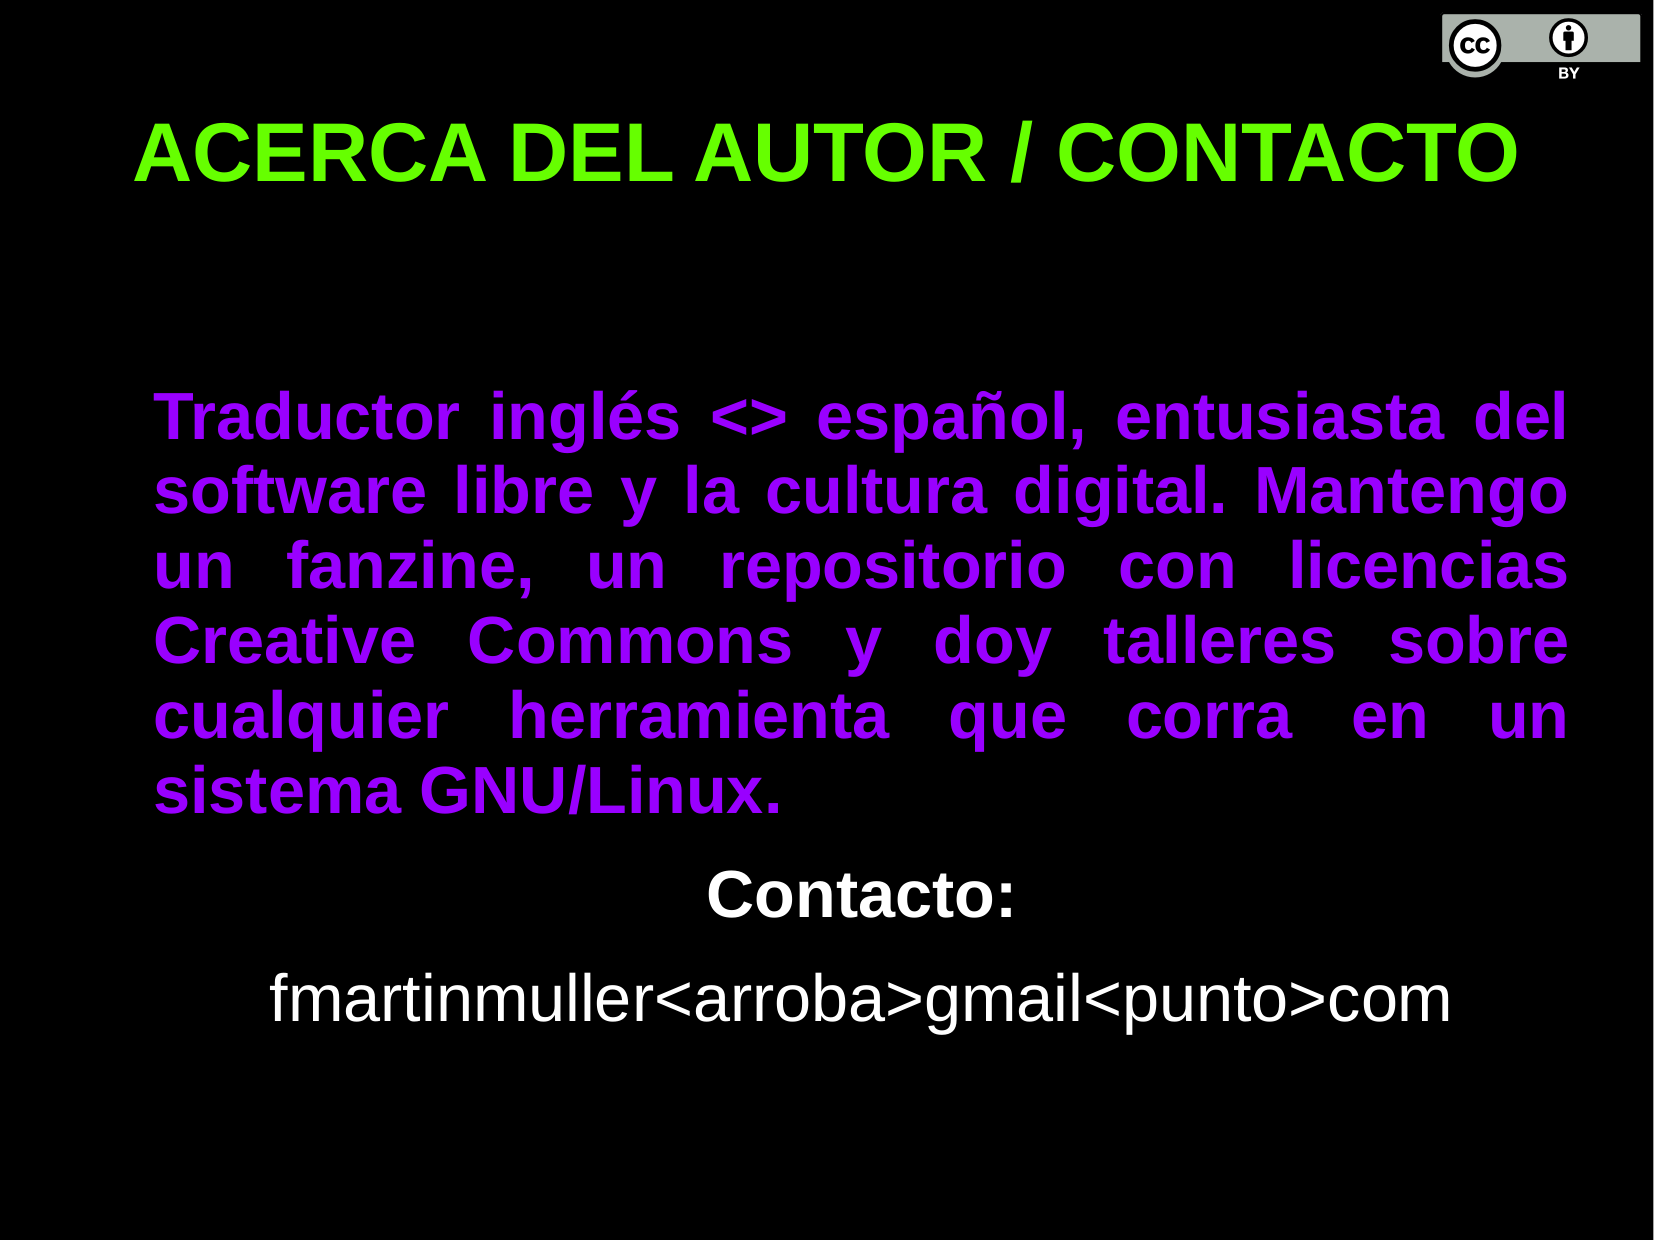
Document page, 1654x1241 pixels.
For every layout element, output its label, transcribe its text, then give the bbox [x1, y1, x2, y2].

picture [1440, 12, 1642, 83]
title ACERCA DEL AUTOR / CONTACTO [82, 49, 1571, 257]
list Traductor inglés <> español, entusiasta del software libre y la cultura digital. Mantengo un fanzine, un repositorio con licencias Creative Commons y doy talleres sobre cualquier herramienta que corra en un sistema GNU/Linux. Contacto: fmartinmuller<arroba>gmail<punto>com [82, 378, 1571, 1099]
